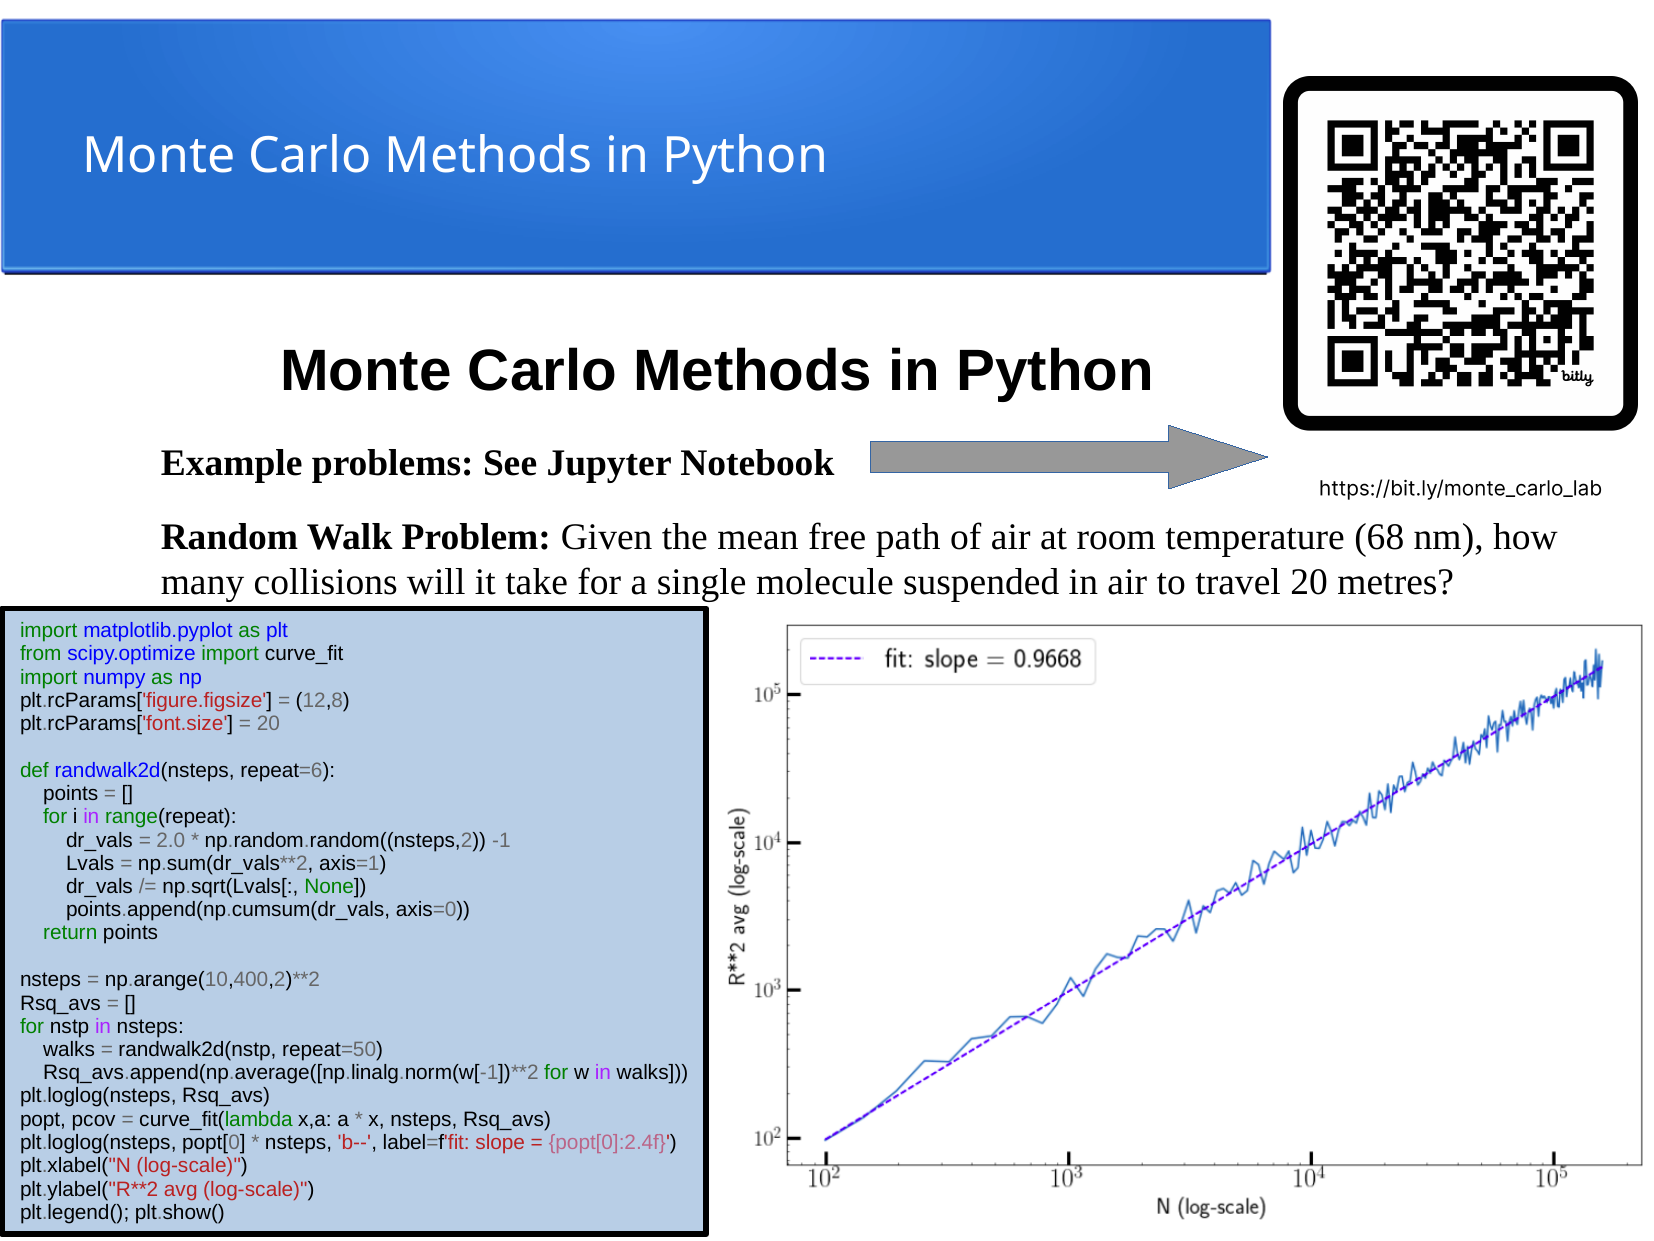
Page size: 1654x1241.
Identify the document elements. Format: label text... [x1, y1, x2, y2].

text_box import matplotlib.pyplot as plt from scipy.optimize import curve_fit import numpy as np plt.rcParams['figure.figsize'] = (12,8) plt.rcParams['font.size'] = 20 def randwalk2d(nsteps, repeat=6): points = [] for i in range(repeat): dr_vals = 2.0 * np.random.random((nsteps,2)) -1 Lvals = np.sum(dr_vals**2, axis=1) dr_vals /= np.sqrt(Lvals[:, None]) points.append(np.cumsum(dr_vals, axis=0)) return points nsteps = np.arange(10,400,2)**2 Rsq_avs = [] for nstp in nsteps: walks = randwalk2d(nstp, repeat=50) Rsq_avs.append(np.average([np.linalg.norm(w[-1])**2 for w in walks])) plt.loglog(nsteps, Rsq_avs) popt, pcov = curve_fit(lambda x,a: a * x, nsteps, Rsq_avs) plt.loglog(nsteps, popt[0] * nsteps, 'b--', label=f'fit: slope = {popt[0]:2.4f}') plt.xlabel("N (log-scale)") plt.ylabel("R**2 avg (log-scale)") plt.legend(); plt.show() [2, 608, 707, 1235]
text_box [870, 425, 1268, 489]
picture [0, 17, 1275, 281]
text_box Example problems: See Jupyter Notebook Random Walk Problem: Given the mean free path of air at room temperature (68 nm), how many collisions will it take for a single molecule suspended in air to travel 20 metres? [90, 437, 1571, 1113]
text_box Monte Carlo Methods in Python [82, 49, 1571, 257]
picture [723, 619, 1648, 1227]
picture [1283, 76, 1638, 534]
text_box Monte Carlo Methods in Python [265, 324, 1283, 405]
